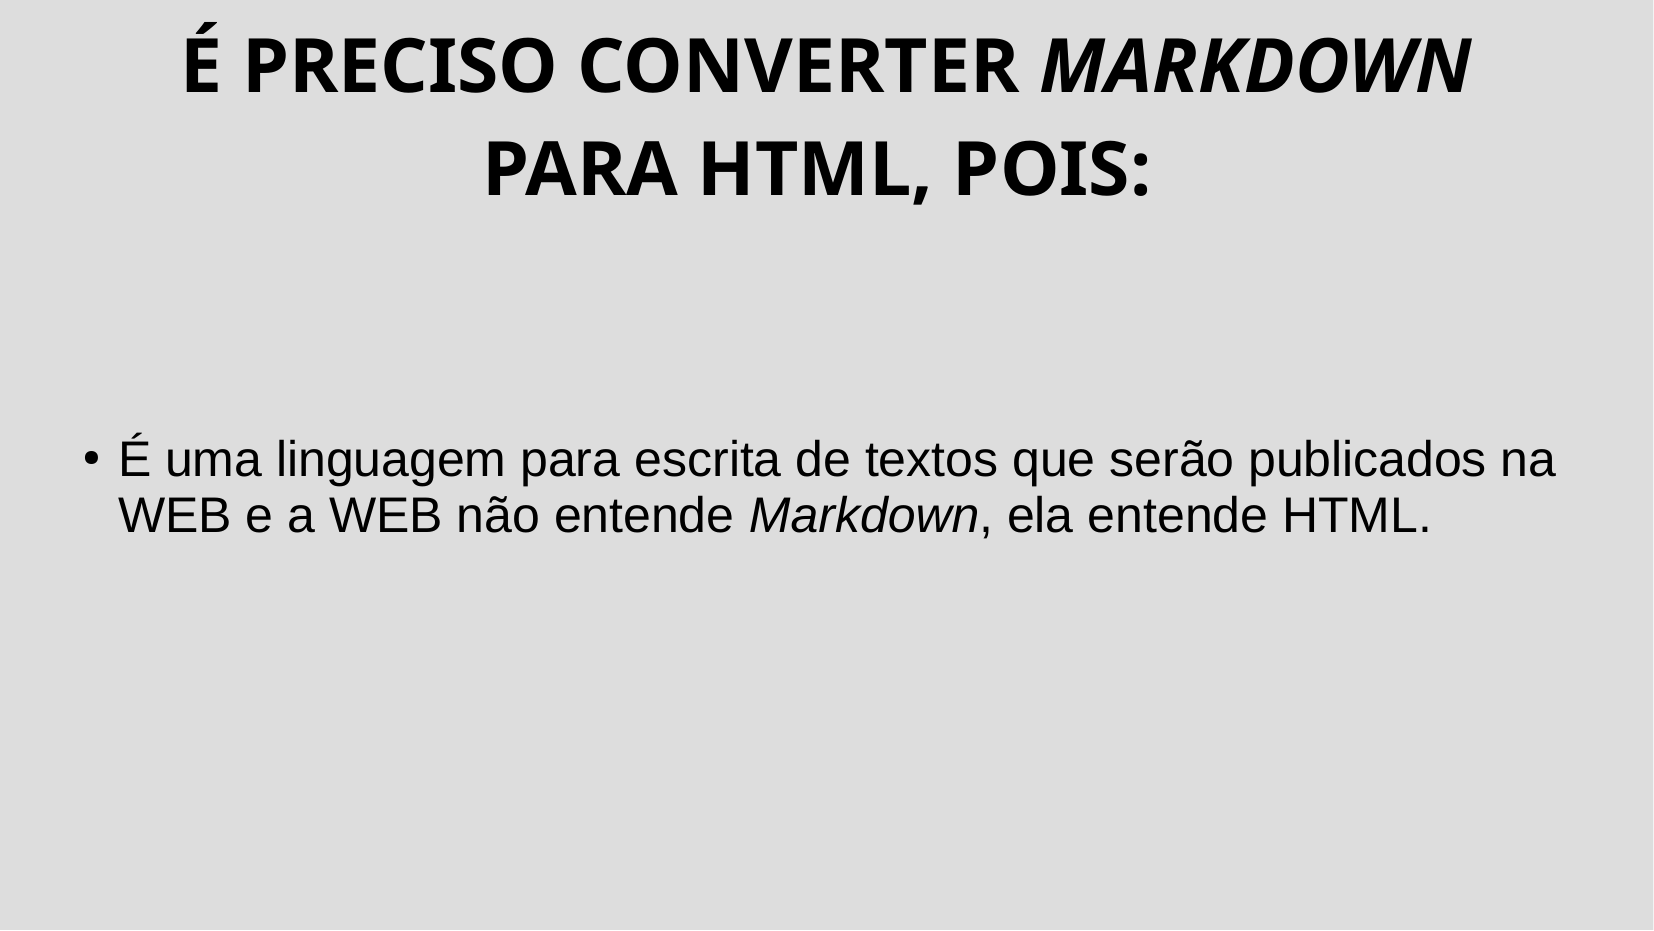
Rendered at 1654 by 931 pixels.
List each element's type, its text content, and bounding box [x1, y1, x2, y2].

title É PRECISO CONVERTER MARKDOWN PARA HTML, POIS: [82, 12, 1571, 218]
subtitle É uma linguagem para escrita de textos que serão publicados na WEB e a WEB não entende Markdown, ela entende HTML. [82, 218, 1571, 758]
